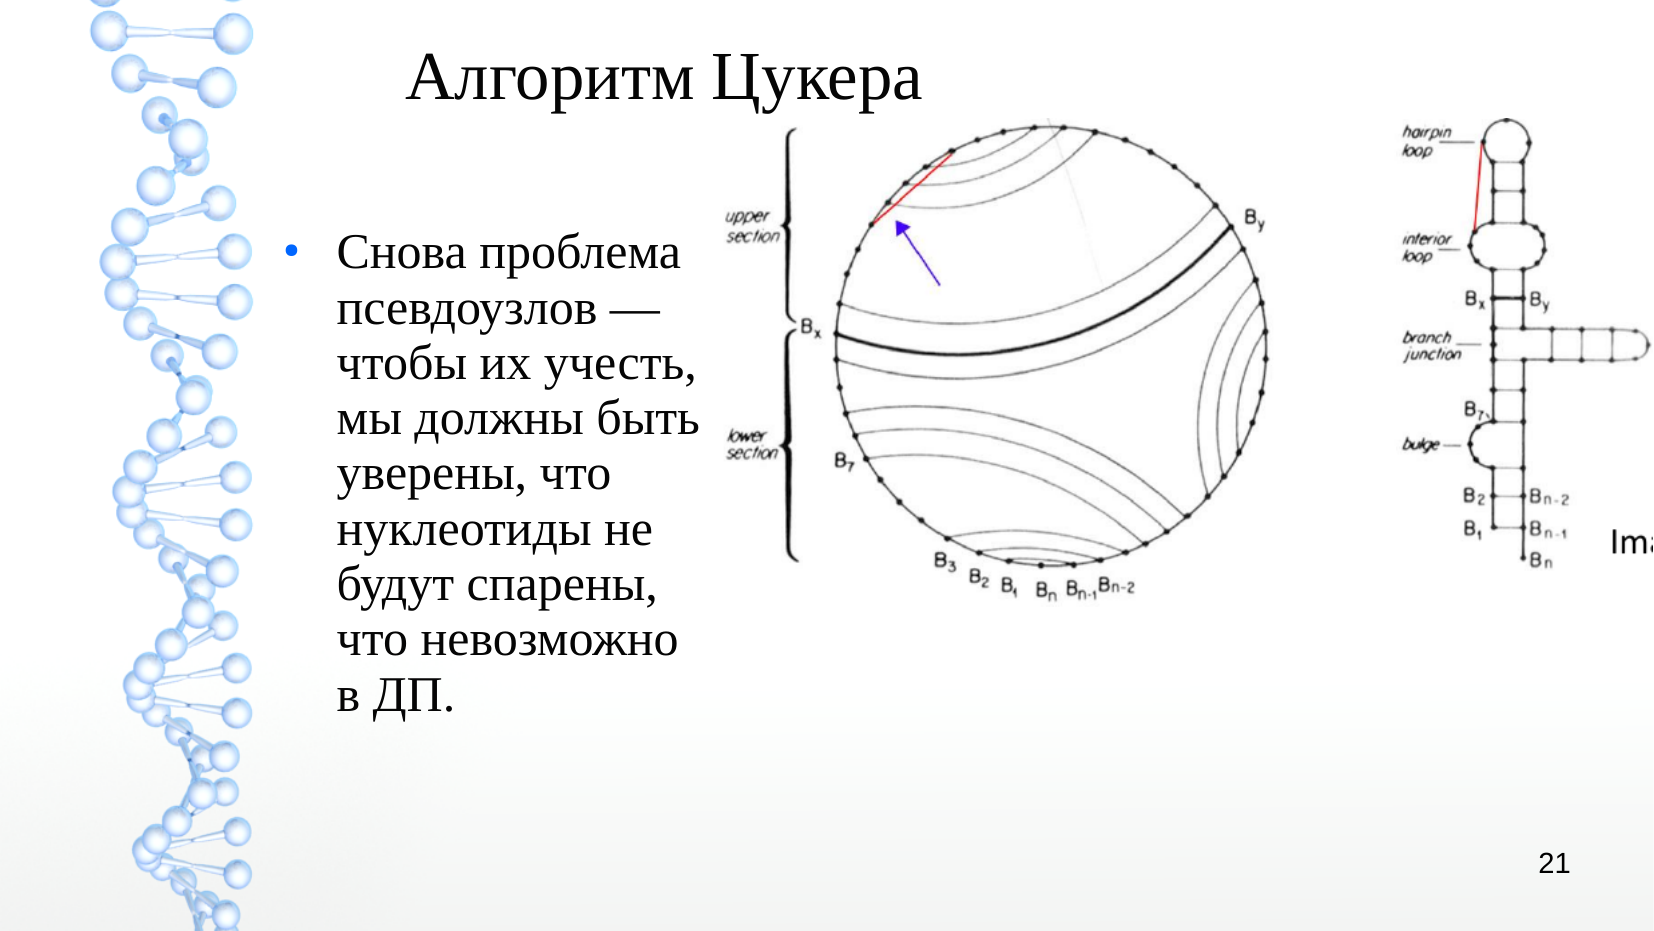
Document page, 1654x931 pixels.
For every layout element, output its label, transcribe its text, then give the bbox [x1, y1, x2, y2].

list Снова проблема псевдоузлов — чтобы их учесть, мы должны быть уверены, что нуклеотиды не будут спарены, что невозможно в ДП. [265, 224, 709, 764]
picture [0, 0, 1654, 931]
title Алгоритм Цукера [0, 0, 1329, 154]
